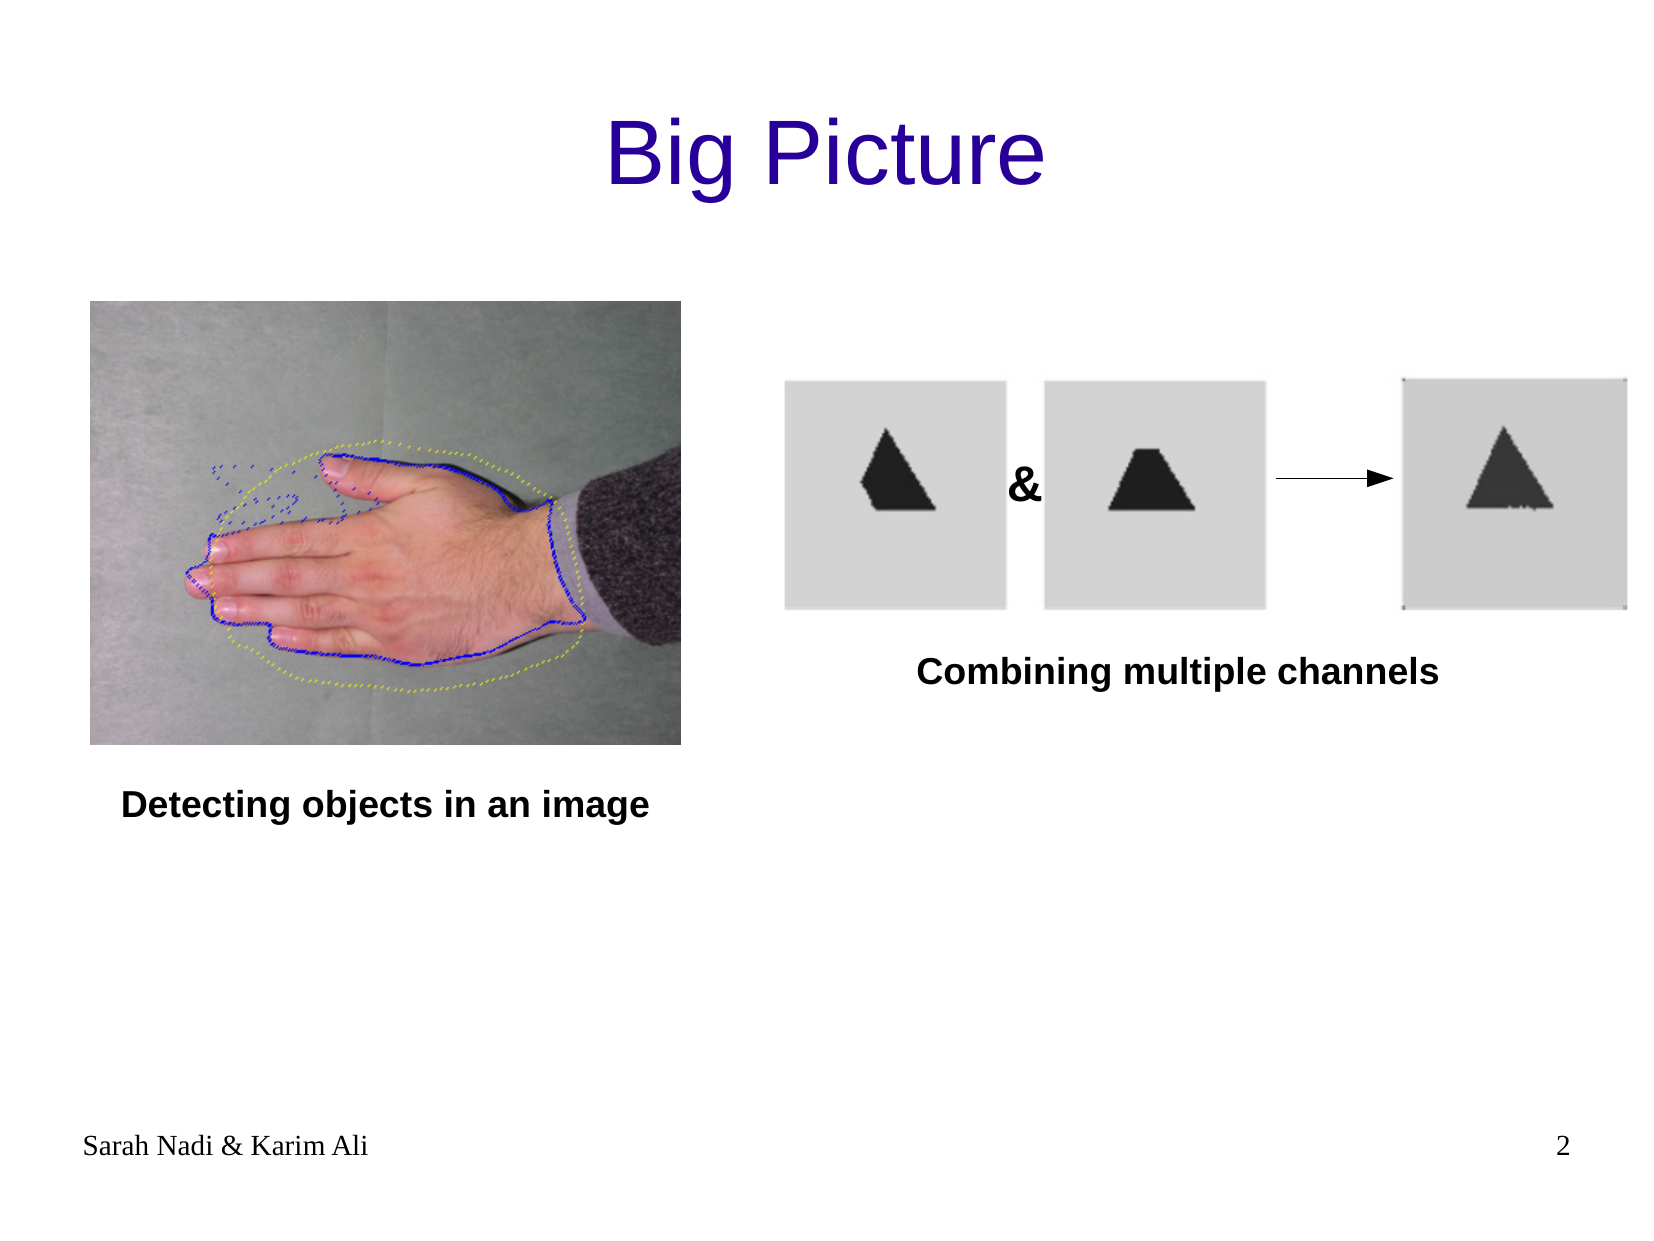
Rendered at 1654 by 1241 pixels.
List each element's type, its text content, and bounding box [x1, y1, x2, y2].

picture [767, 369, 1644, 621]
picture [90, 301, 681, 745]
text_box Combining multiple channels [901, 643, 1456, 701]
text_box Detecting objects in an image [106, 775, 666, 833]
title Big Picture [82, 49, 1571, 257]
text_box & [992, 449, 1058, 520]
